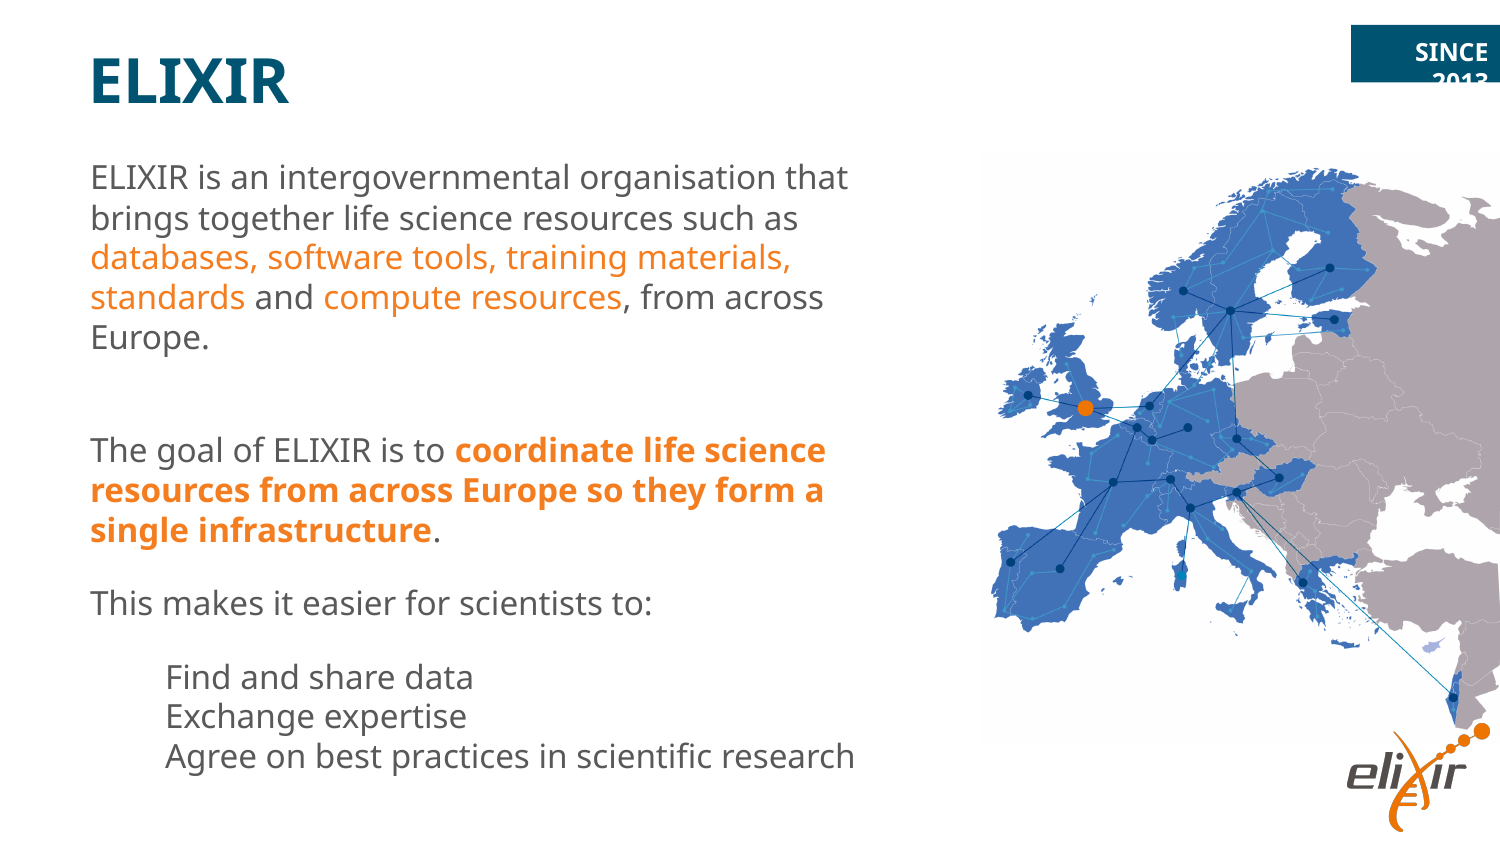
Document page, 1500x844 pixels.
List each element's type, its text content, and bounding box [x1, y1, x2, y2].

text_box SINCE 2013 [1351, 24, 1500, 83]
text_box ELIXIR [88, 40, 1426, 121]
picture [981, 151, 1500, 832]
list ELIXIR is an intergovernmental organisation that brings together life science resources such as databases, software tools, training materials, standards and compute resources, from across Europe. The goal of ELIXIR is to coordinate life science resources from across Europe so they form a single infrastructure. This makes it easier for scientists to: Find and share data Exchange expertise Agree on best practices in scientific research [75, 141, 908, 703]
